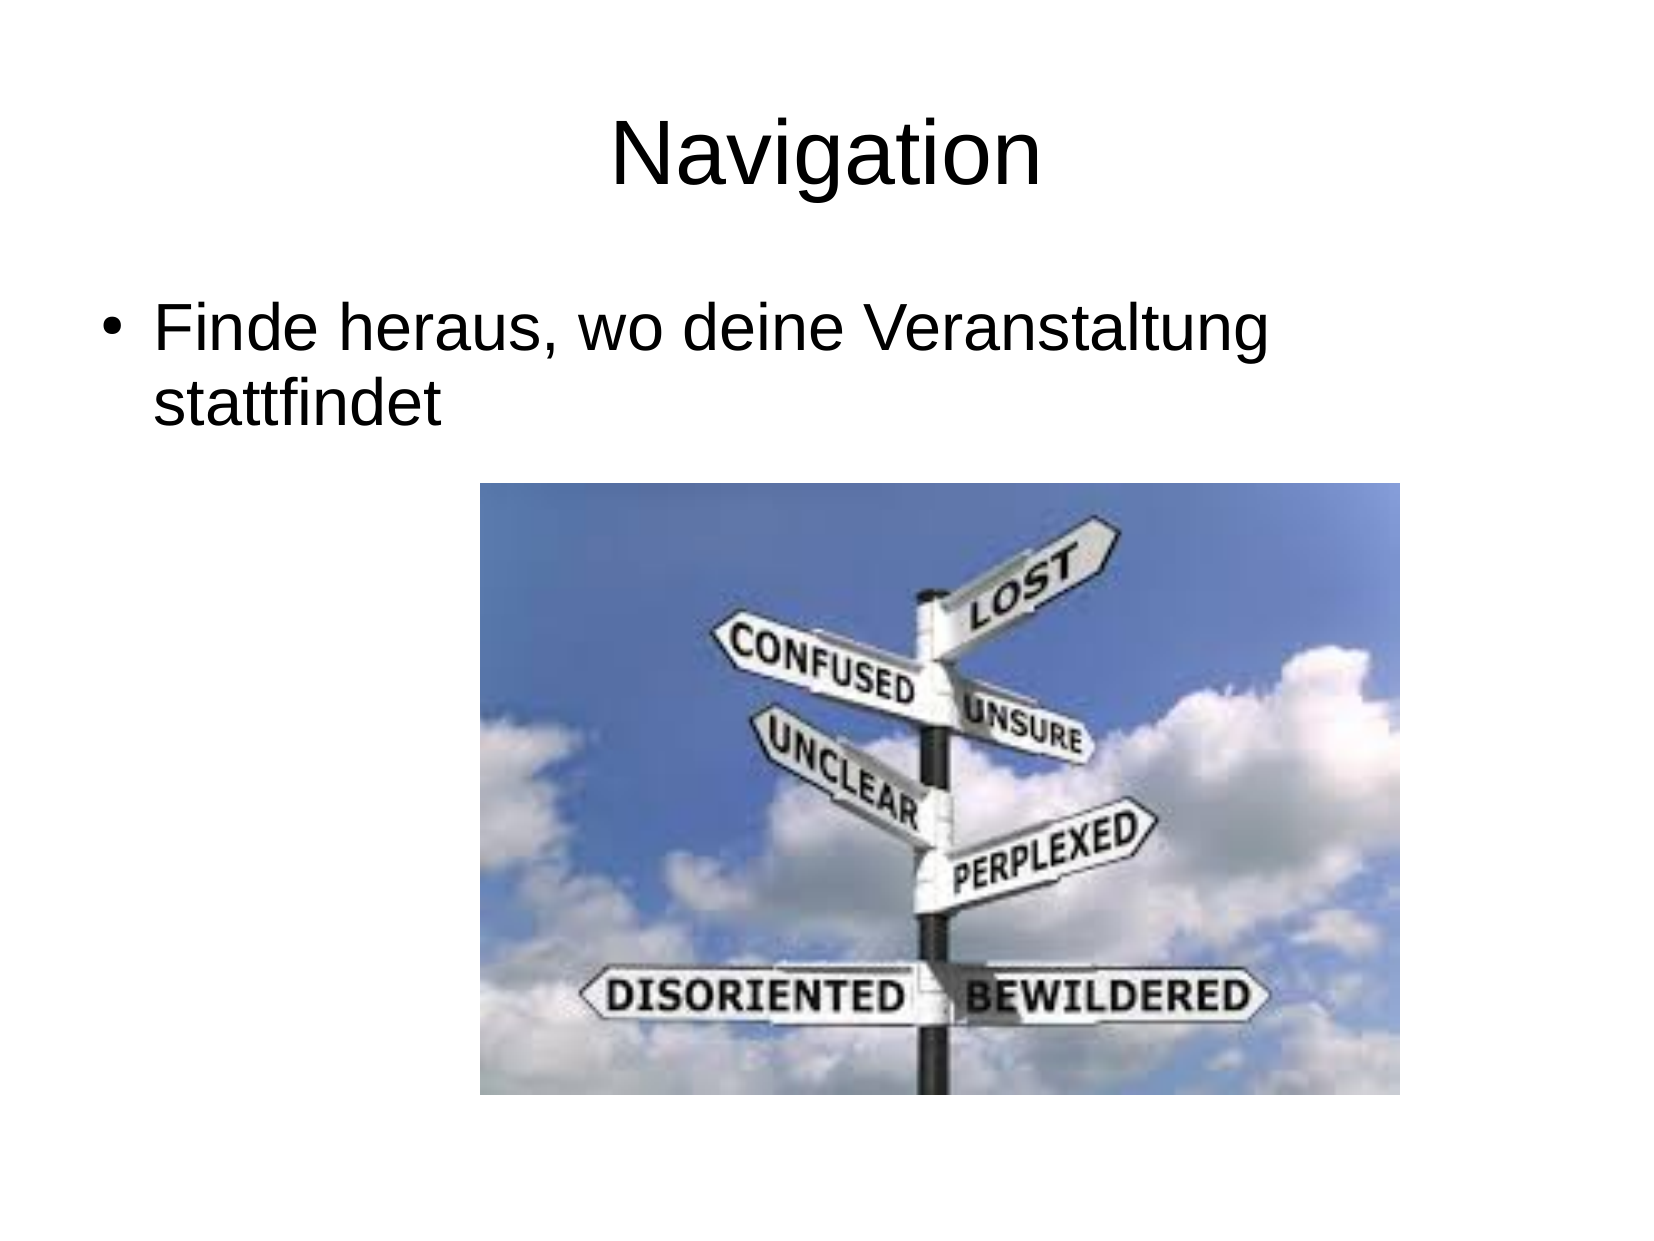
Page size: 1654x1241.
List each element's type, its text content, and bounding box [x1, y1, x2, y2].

list Finde heraus, wo deine Veranstaltung stattfindet [82, 290, 1571, 1010]
picture [480, 483, 1400, 1096]
title Navigation [82, 49, 1571, 257]
